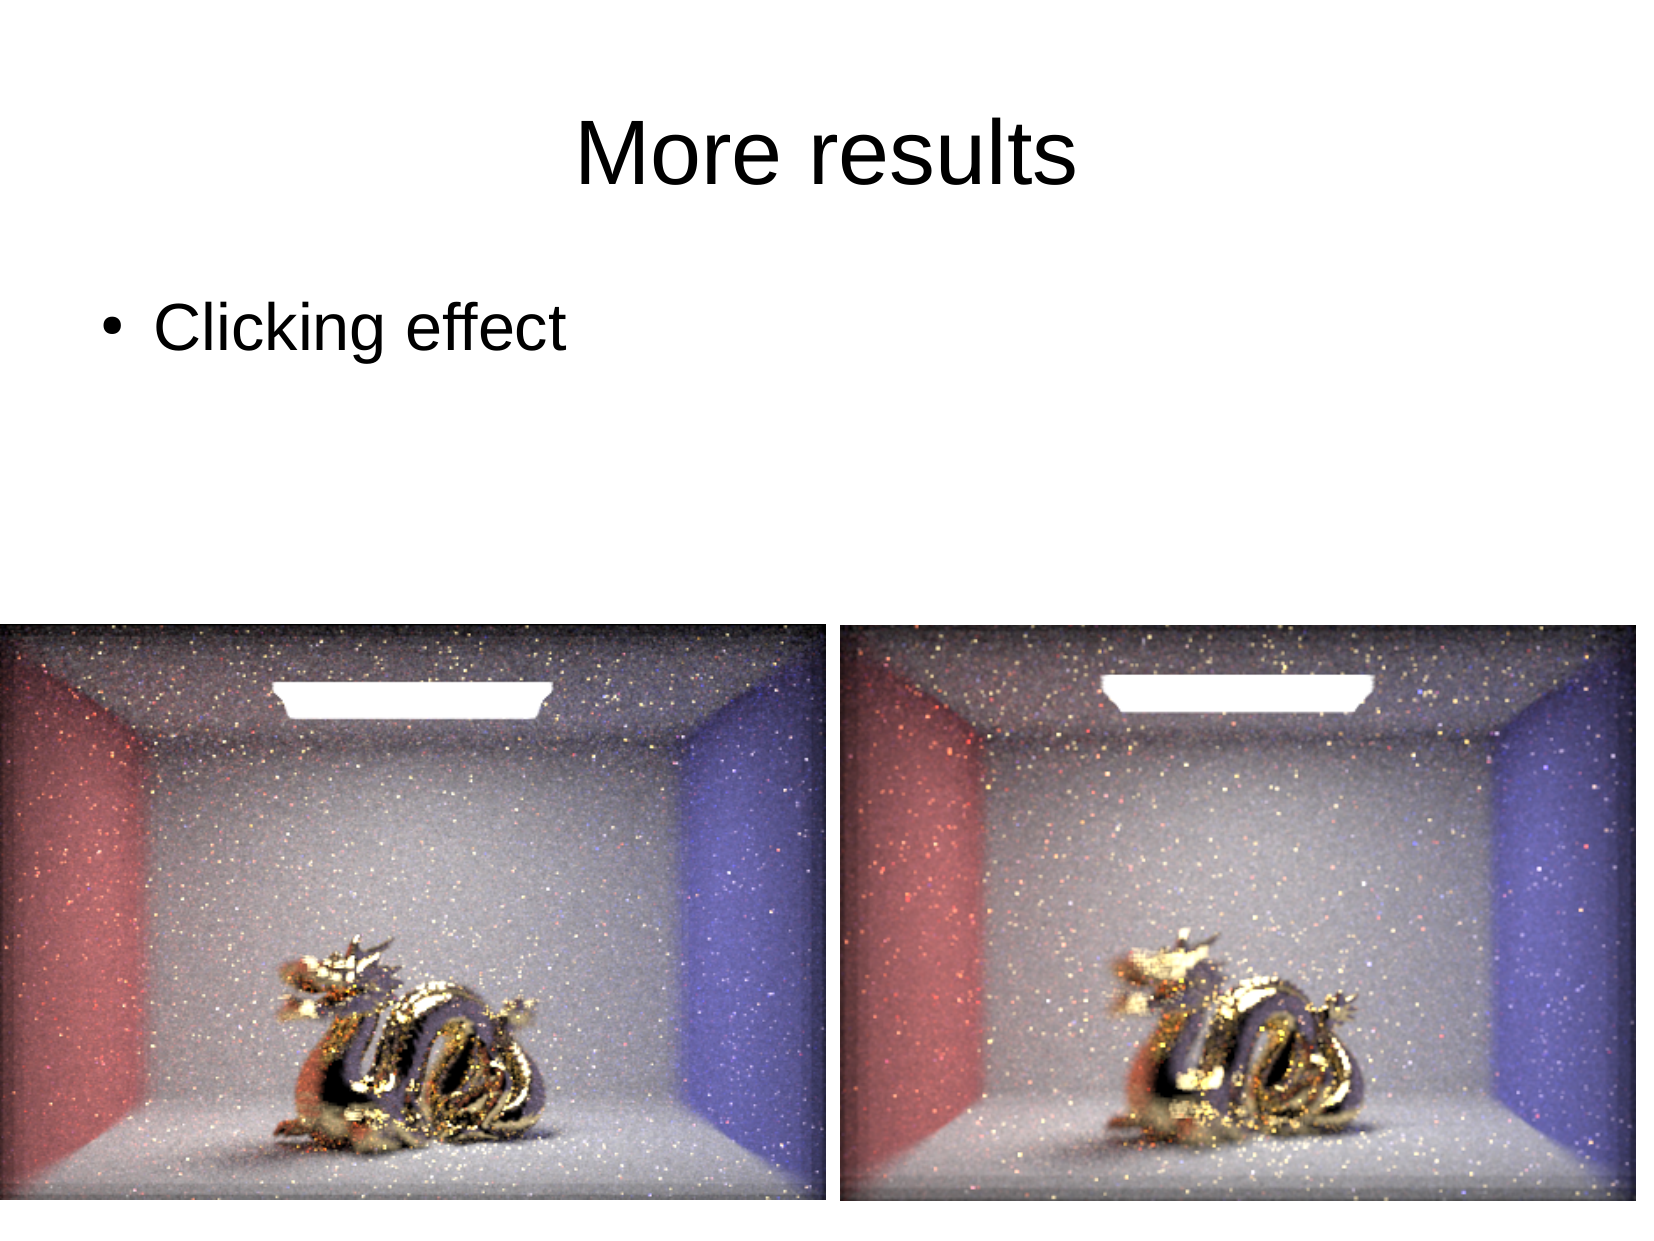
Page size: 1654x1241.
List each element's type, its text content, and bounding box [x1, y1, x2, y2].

list Clicking effect [82, 290, 1571, 1010]
picture [840, 625, 1636, 1201]
picture [0, 624, 826, 1201]
title More results [82, 49, 1571, 257]
